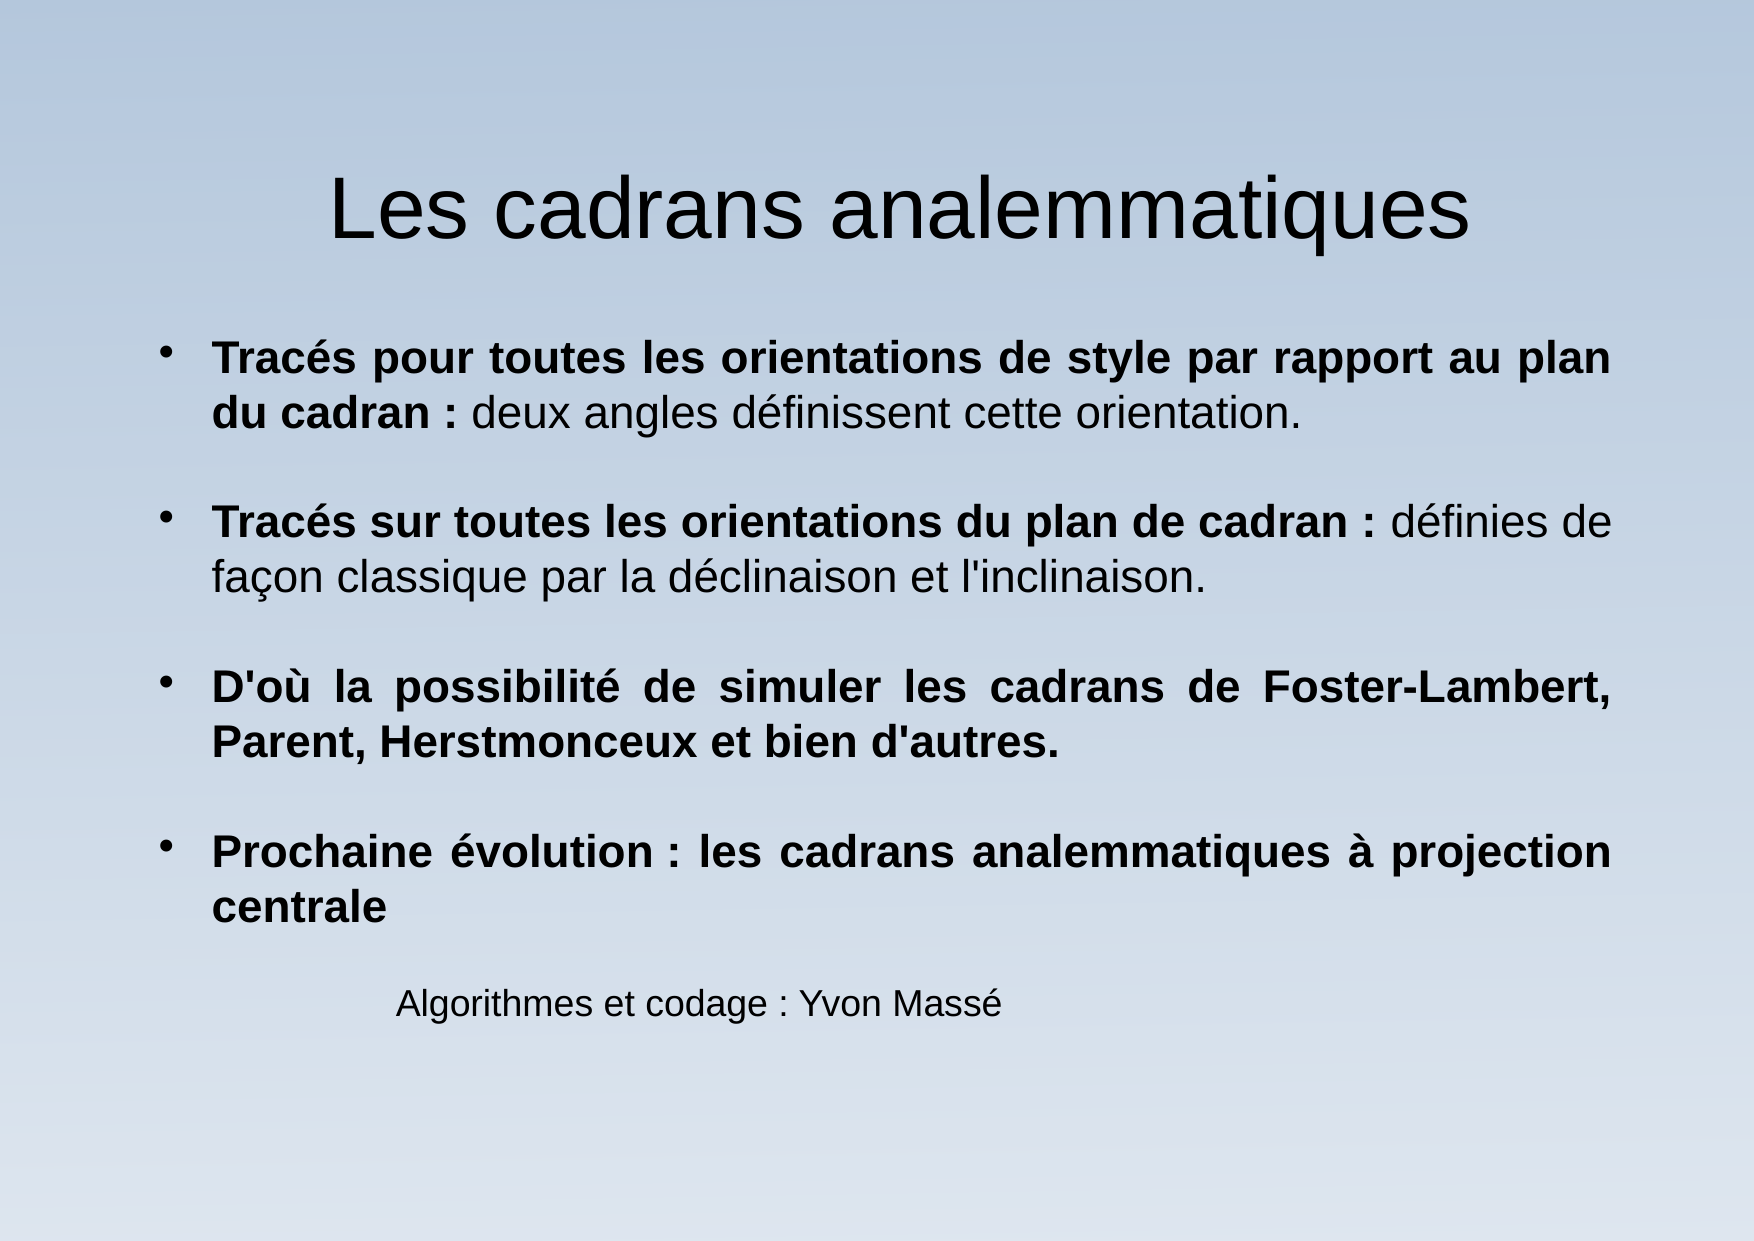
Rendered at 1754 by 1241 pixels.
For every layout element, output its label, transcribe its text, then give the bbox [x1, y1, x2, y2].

title Les cadrans analemmatiques [164, 110, 1637, 298]
text_box Algorithmes et codage : Yvon Massé [381, 971, 1508, 1029]
list Tracés pour toutes les orientations de style par rapport au plan du cadran : deux angles définissent cette orientation. Tracés sur toutes les orientations du plan de cadran : définies de façon classique par la déclinaison et l'inclinaison. D'où la possibilité de simuler les cadrans de Foster-Lambert, Parent, Herstmonceux et bien d'autres. Prochaine évolution : les cadrans analemmatiques à projection centrale [140, 327, 1613, 1049]
